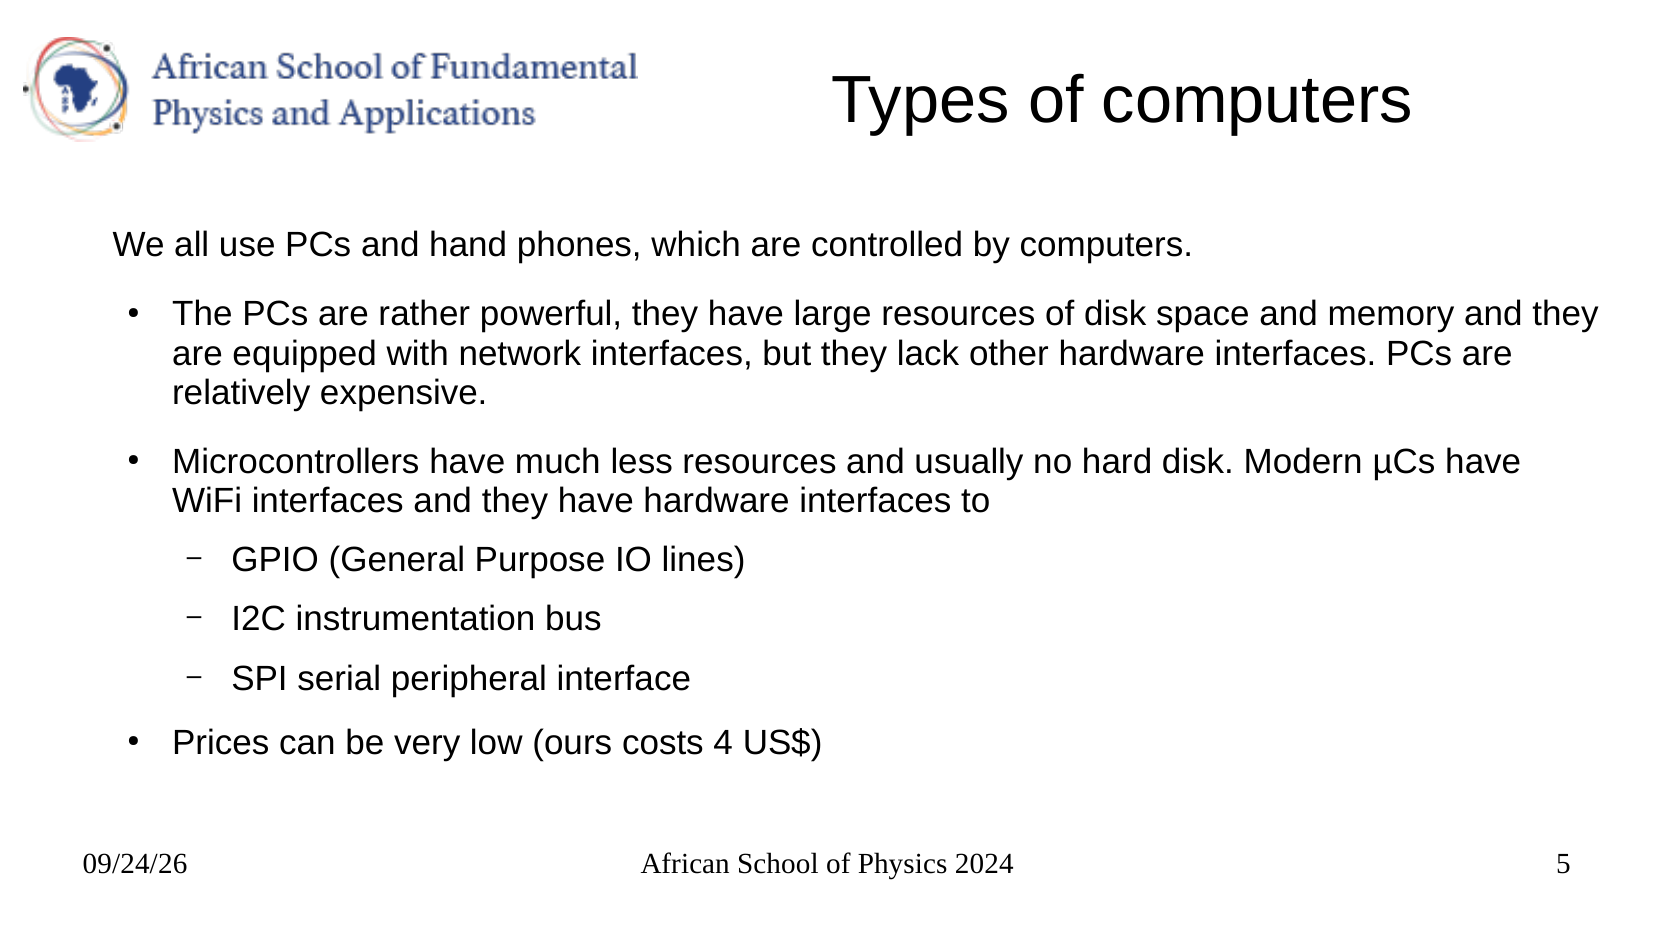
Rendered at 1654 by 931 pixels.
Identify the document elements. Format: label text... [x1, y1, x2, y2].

picture [23, 37, 635, 142]
title Types of computers [635, 21, 1610, 177]
list We all use PCs and hand phones, which are controlled by computers. The PCs are rather powerful, they have large resources of disk space and memory and they are equipped with network interfaces, but they lack other hardware interfaces. PCs are relatively expensive. Microcontrollers have much less resources and usually no hard disk. Modern µCs have WiFi interfaces and they have hardware interfaces to GPIO (General Purpose IO lines) I2C instrumentation bus SPI serial peripheral interface Prices can be very low (ours costs 4 US$) [112, 225, 1601, 765]
